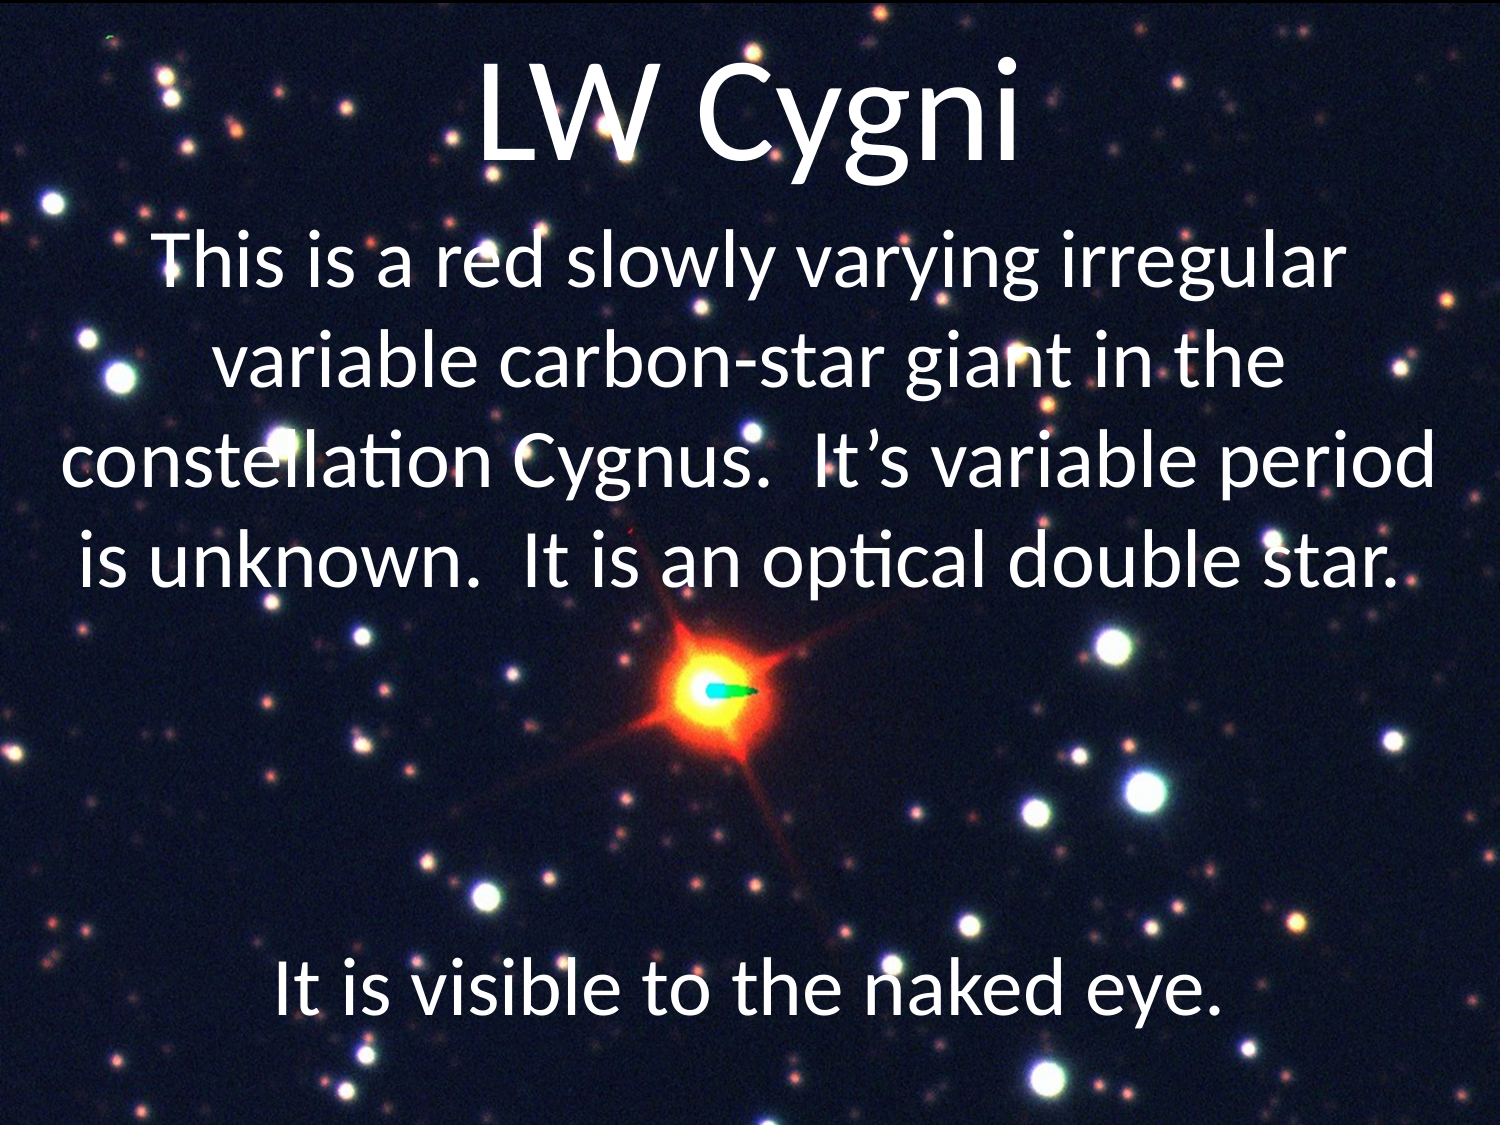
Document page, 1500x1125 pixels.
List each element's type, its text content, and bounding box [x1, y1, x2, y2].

text_box LW Cygni [393, 3, 1107, 196]
picture [0, 3, 1500, 1125]
text_box It is visible to the naked eye. [32, 924, 1468, 1040]
text_box This is a red slowly varying irregular variable carbon-star giant in the constellation Cygnus. It’s variable period is unknown. It is an optical double star. [32, 196, 1468, 612]
